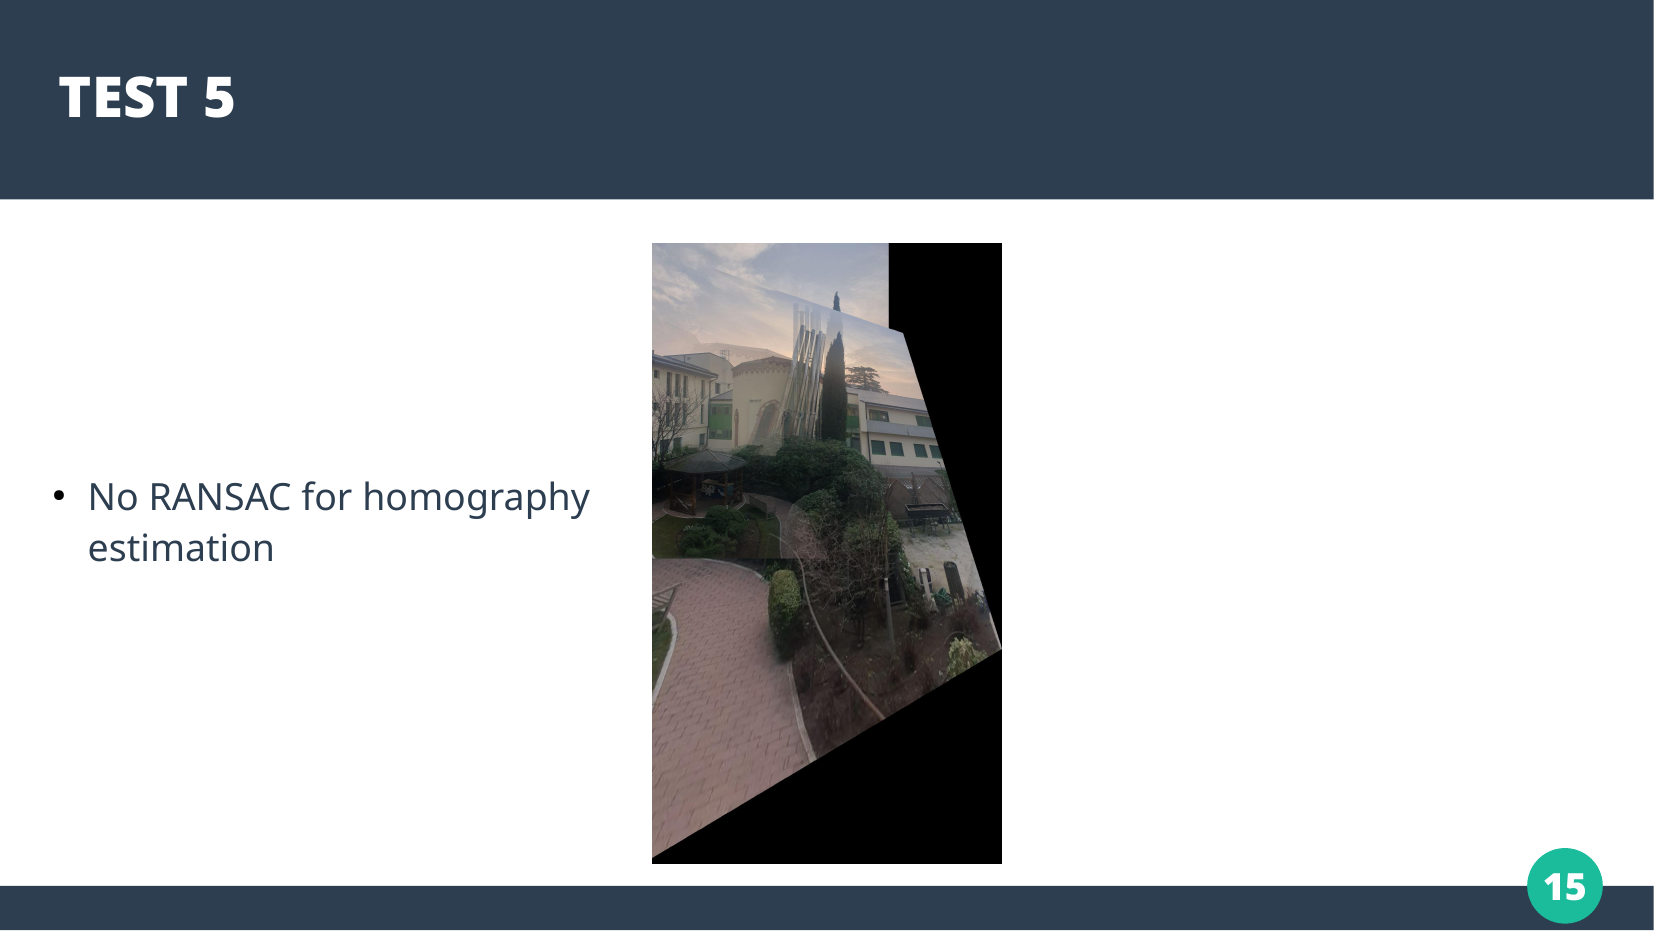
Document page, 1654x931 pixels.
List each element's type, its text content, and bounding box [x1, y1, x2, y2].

text_box No RANSAC for homography estimation [37, 443, 638, 601]
title TEST 5 [59, 37, 1595, 155]
picture [652, 243, 1002, 864]
